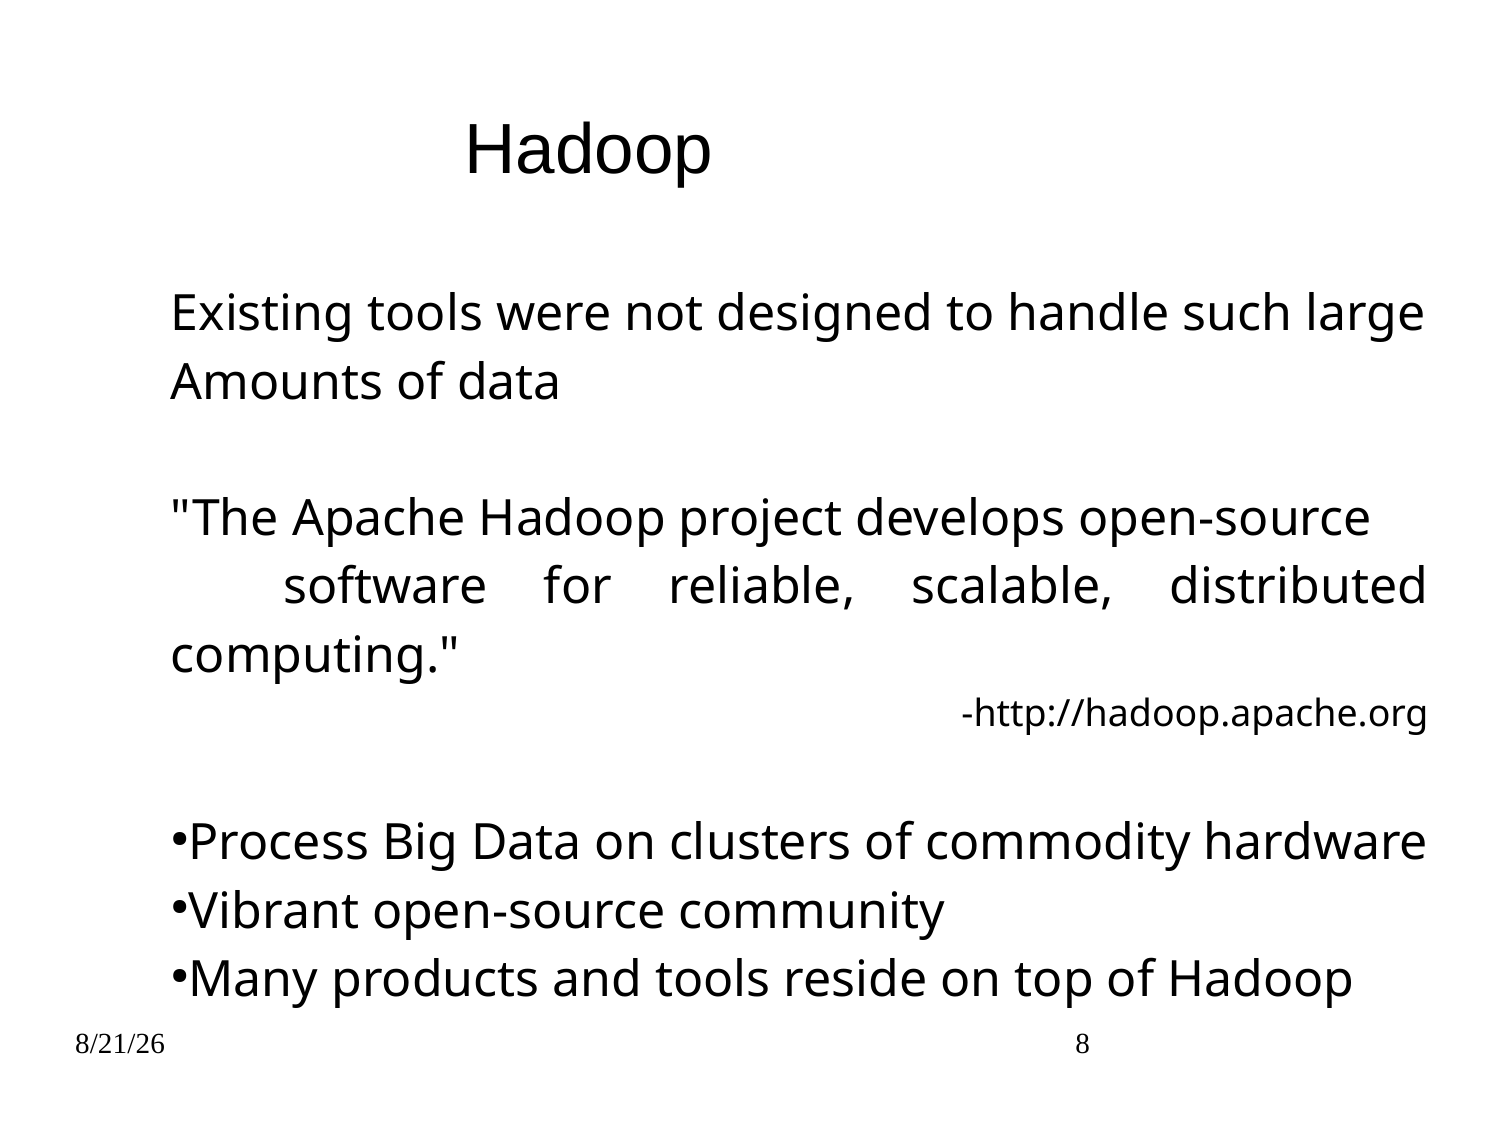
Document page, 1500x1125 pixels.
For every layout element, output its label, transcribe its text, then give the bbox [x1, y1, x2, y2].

title Hadoop [64, 101, 1115, 188]
text_box 8/10/2023 [75, 1024, 425, 1103]
text_box [1075, 1024, 1425, 1103]
text_box Existing tools were not designed to handle such large Amounts of data "The Apache Hadoop project develops open-source software for reliable, scalable, distributed computing." -http://hadoop.apache.org Process Big Data on clusters of commodity hardware Vibrant open-source community Many products and tools reside on top of Hadoop [156, 270, 1471, 1024]
